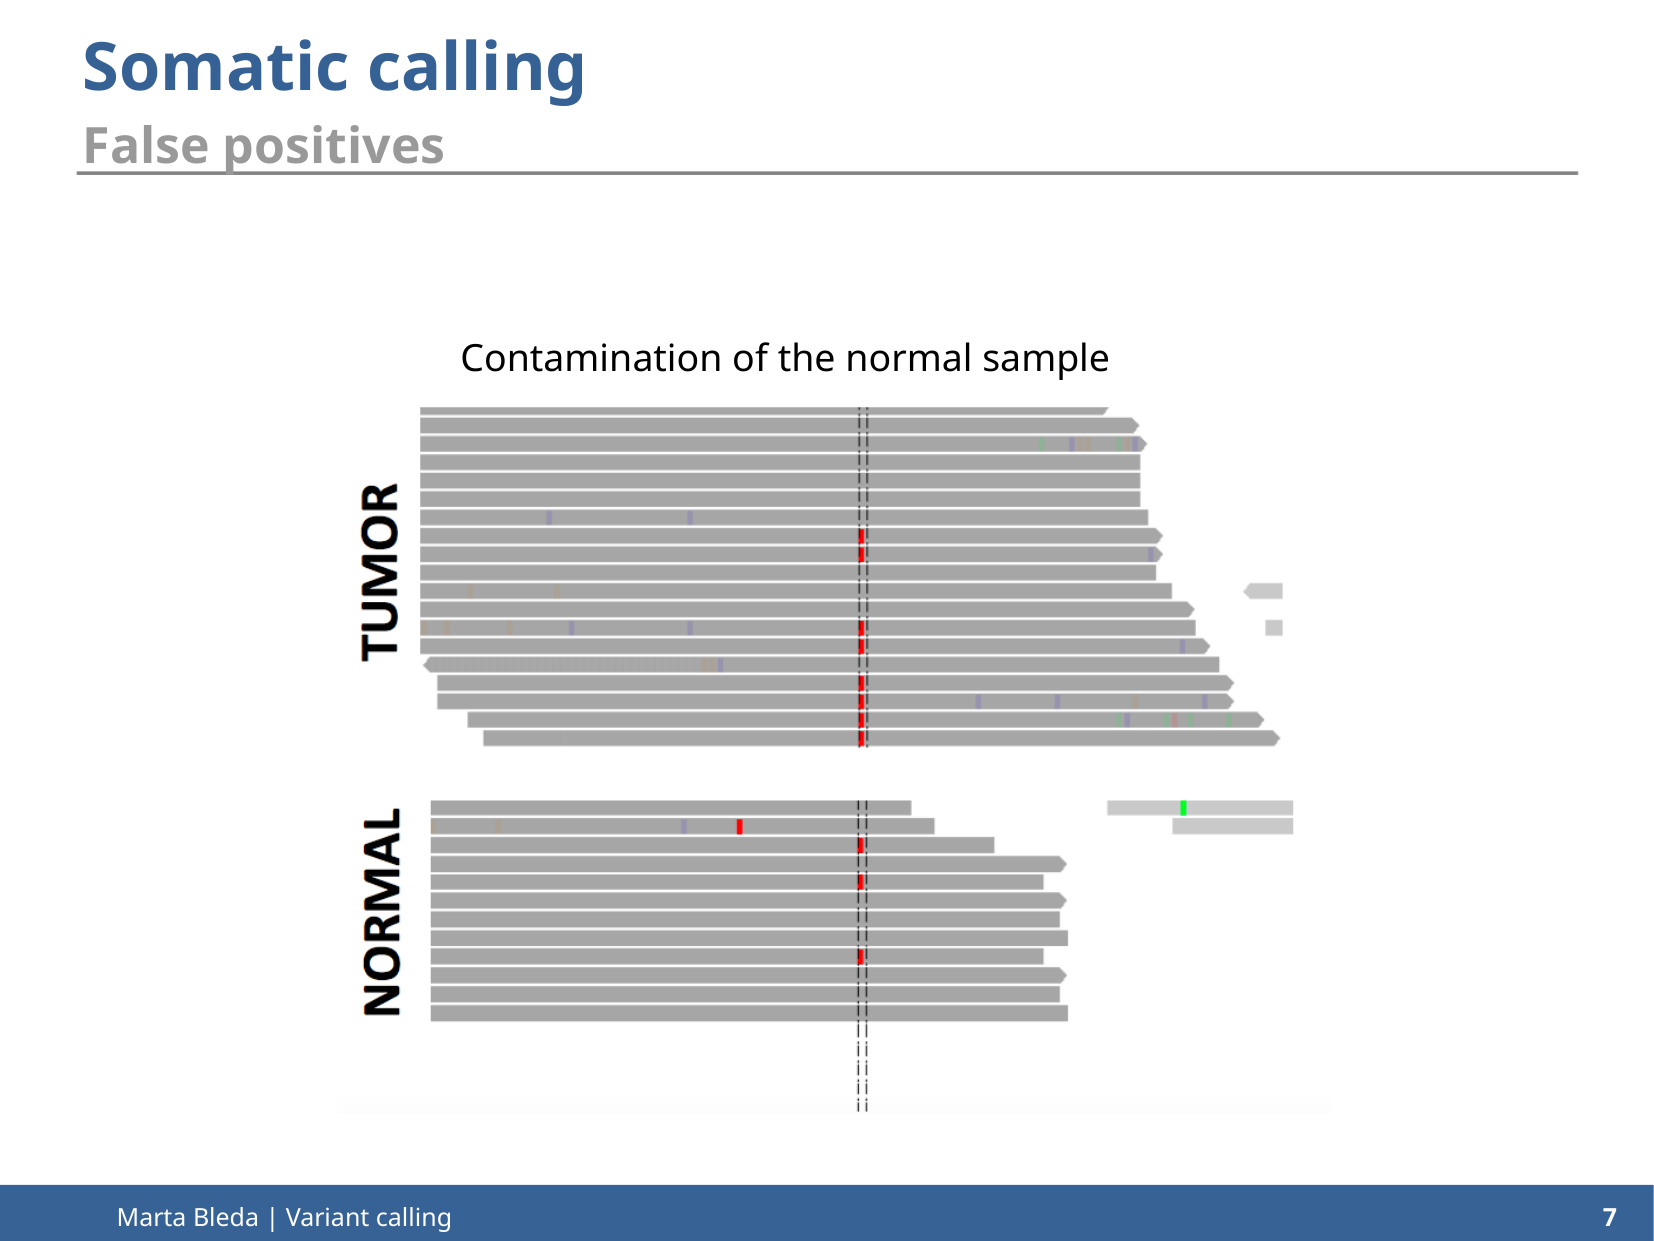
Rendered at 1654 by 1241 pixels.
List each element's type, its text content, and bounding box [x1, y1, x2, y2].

picture [74, 170, 226, 175]
picture [337, 385, 1332, 1114]
text_box Contamination of the normal sample [392, 323, 1179, 386]
picture [233, 170, 1580, 175]
title Somatic calling False positives [82, 31, 1571, 166]
